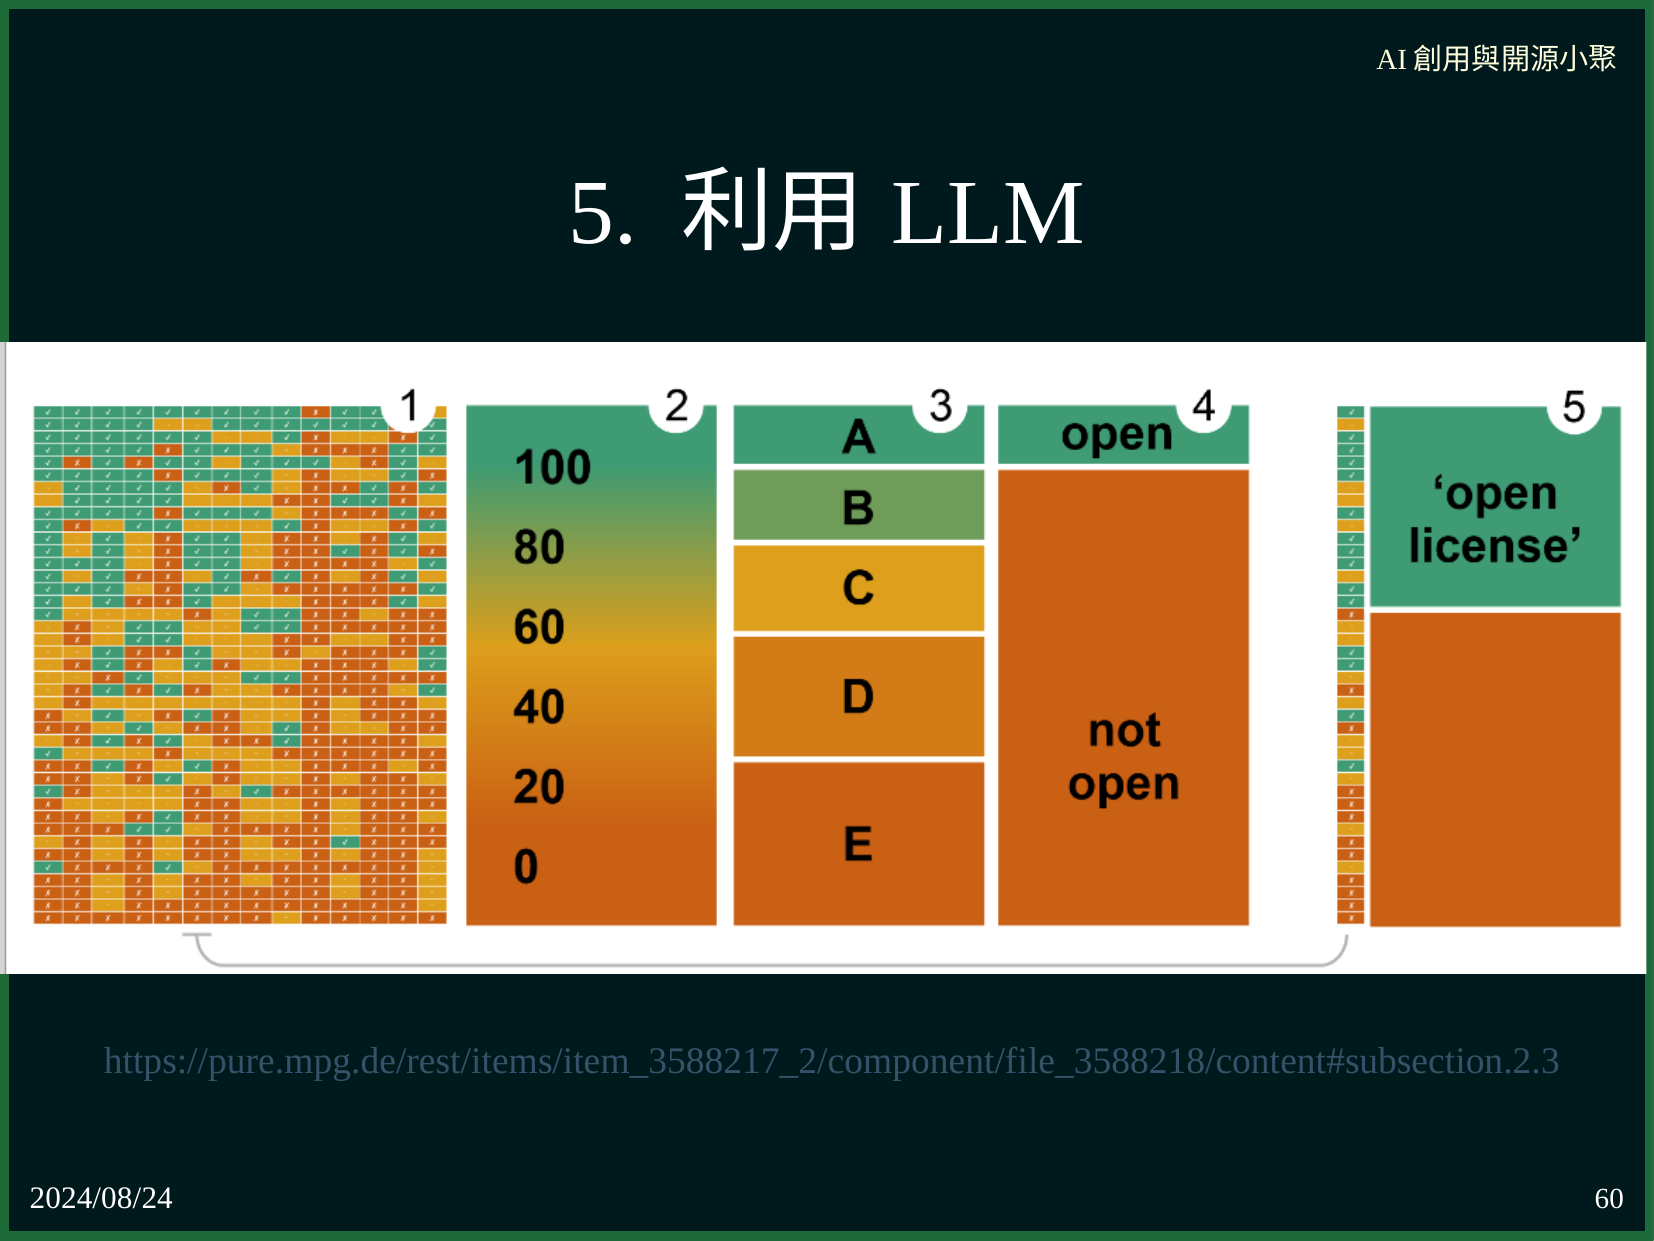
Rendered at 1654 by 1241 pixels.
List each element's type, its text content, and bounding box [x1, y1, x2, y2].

text_box https://pure.mpg.de/rest/items/item_3588217_2/component/file_3588218/content#subsection.2.3 [64, 1018, 1601, 1102]
picture [0, 342, 1647, 974]
title 5. 利用LLM [124, 137, 1530, 271]
